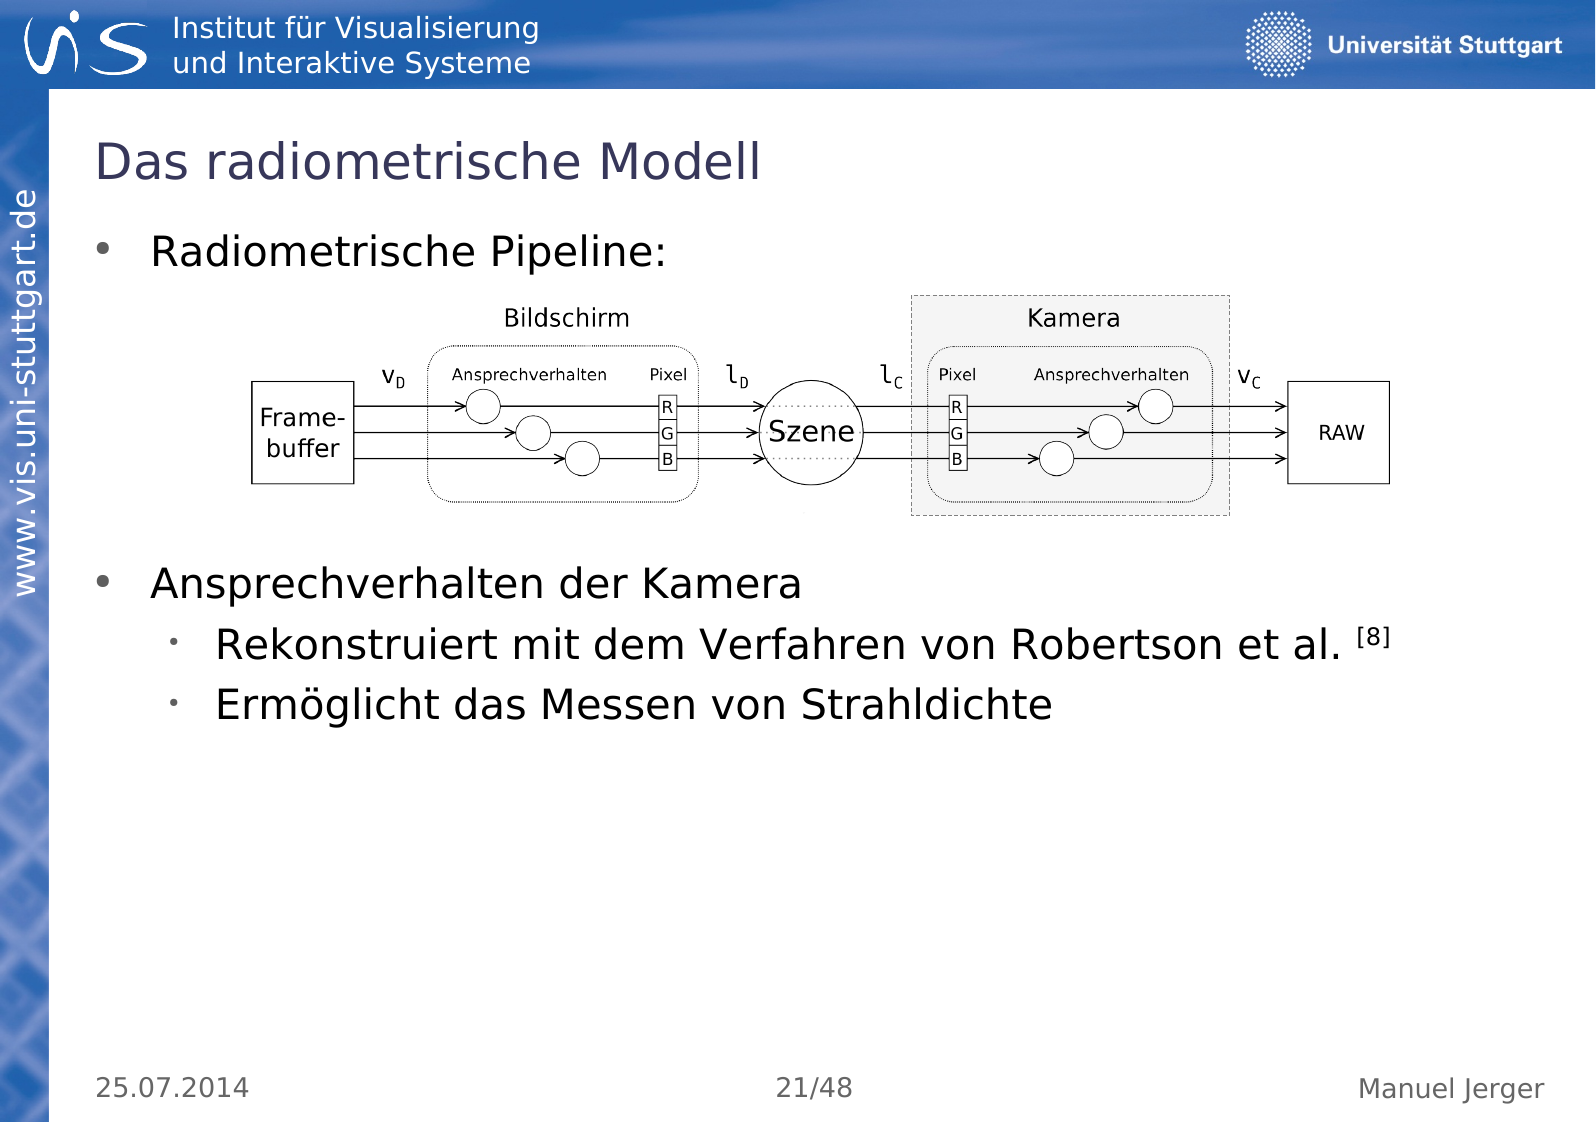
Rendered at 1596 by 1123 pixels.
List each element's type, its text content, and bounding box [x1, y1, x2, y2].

picture [24, 0, 1596, 89]
title Das radiometrische Modell [94, 117, 1534, 201]
picture [0, 0, 49, 1122]
picture [251, 307, 1390, 514]
list Radiometrische Pipeline: Ansprechverhalten der Kamera Rekonstruiert mit dem Verfahren von Robertson et al. [8] Ermöglicht das Messen von Strahldichte [94, 224, 1548, 1052]
